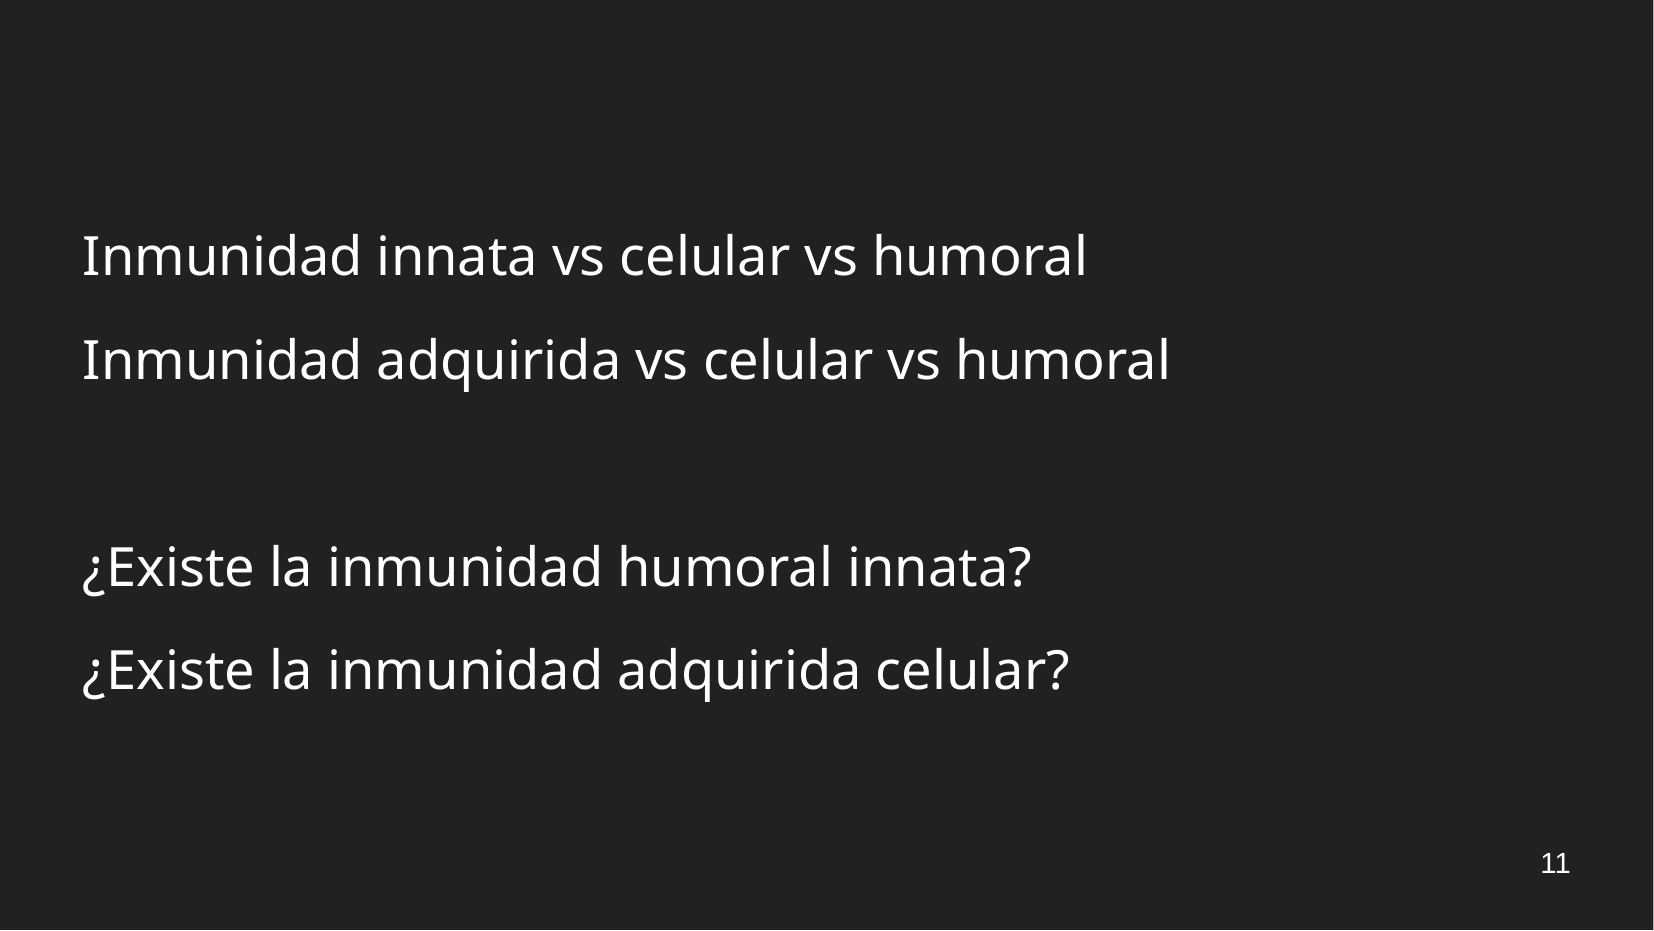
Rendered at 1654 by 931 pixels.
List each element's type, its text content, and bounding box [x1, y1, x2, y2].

list Inmunidad innata vs celular vs humoral Inmunidad adquirida vs celular vs humoral ¿Existe la inmunidad humoral innata? ¿Existe la inmunidad adquirida celular? [82, 217, 1571, 739]
